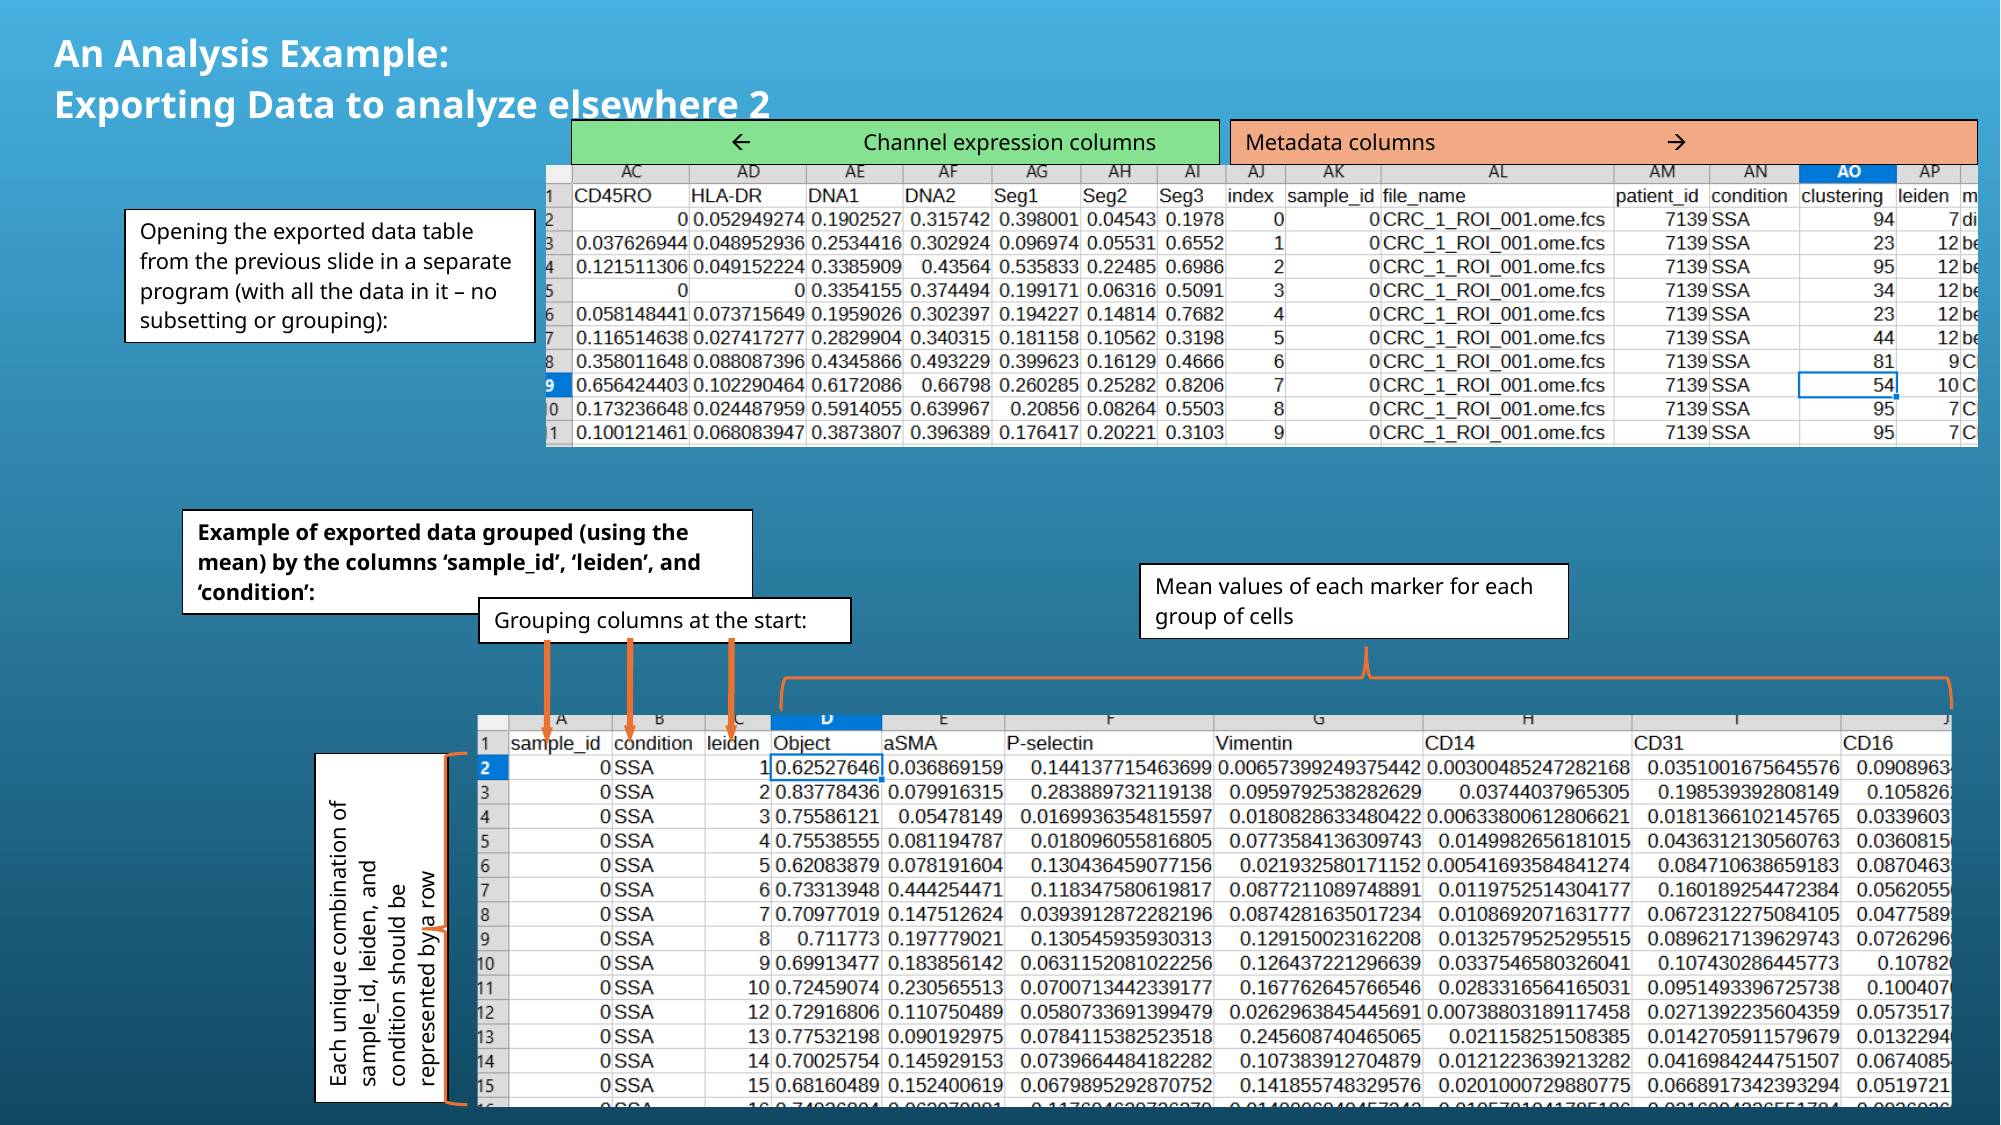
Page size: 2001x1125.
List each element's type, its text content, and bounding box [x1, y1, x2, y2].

text_box Each unique combination of sample_id, leiden, and condition should be represented by a row [315, 753, 412, 1103]
text_box  Channel expression columns [571, 120, 1220, 163]
picture [546, 165, 1978, 447]
text_box Grouping columns at the start: [479, 598, 851, 640]
text_box Mean values of each marker for each group of cells [1140, 564, 1569, 633]
text_box Metadata columns  [1230, 120, 1978, 163]
picture [477, 715, 1952, 1107]
text_box An Analysis Example: Exporting Data to analyze elsewhere 2 [39, 20, 864, 127]
text_box Opening the exported data table from the previous slide in a separate program (with all the data in it – no subsetting or grouping): [124, 209, 535, 333]
text_box Example of exported data grouped (using the mean) by the columns ‘sample_id’, ‘leiden’, and ‘condition’: [182, 510, 753, 580]
